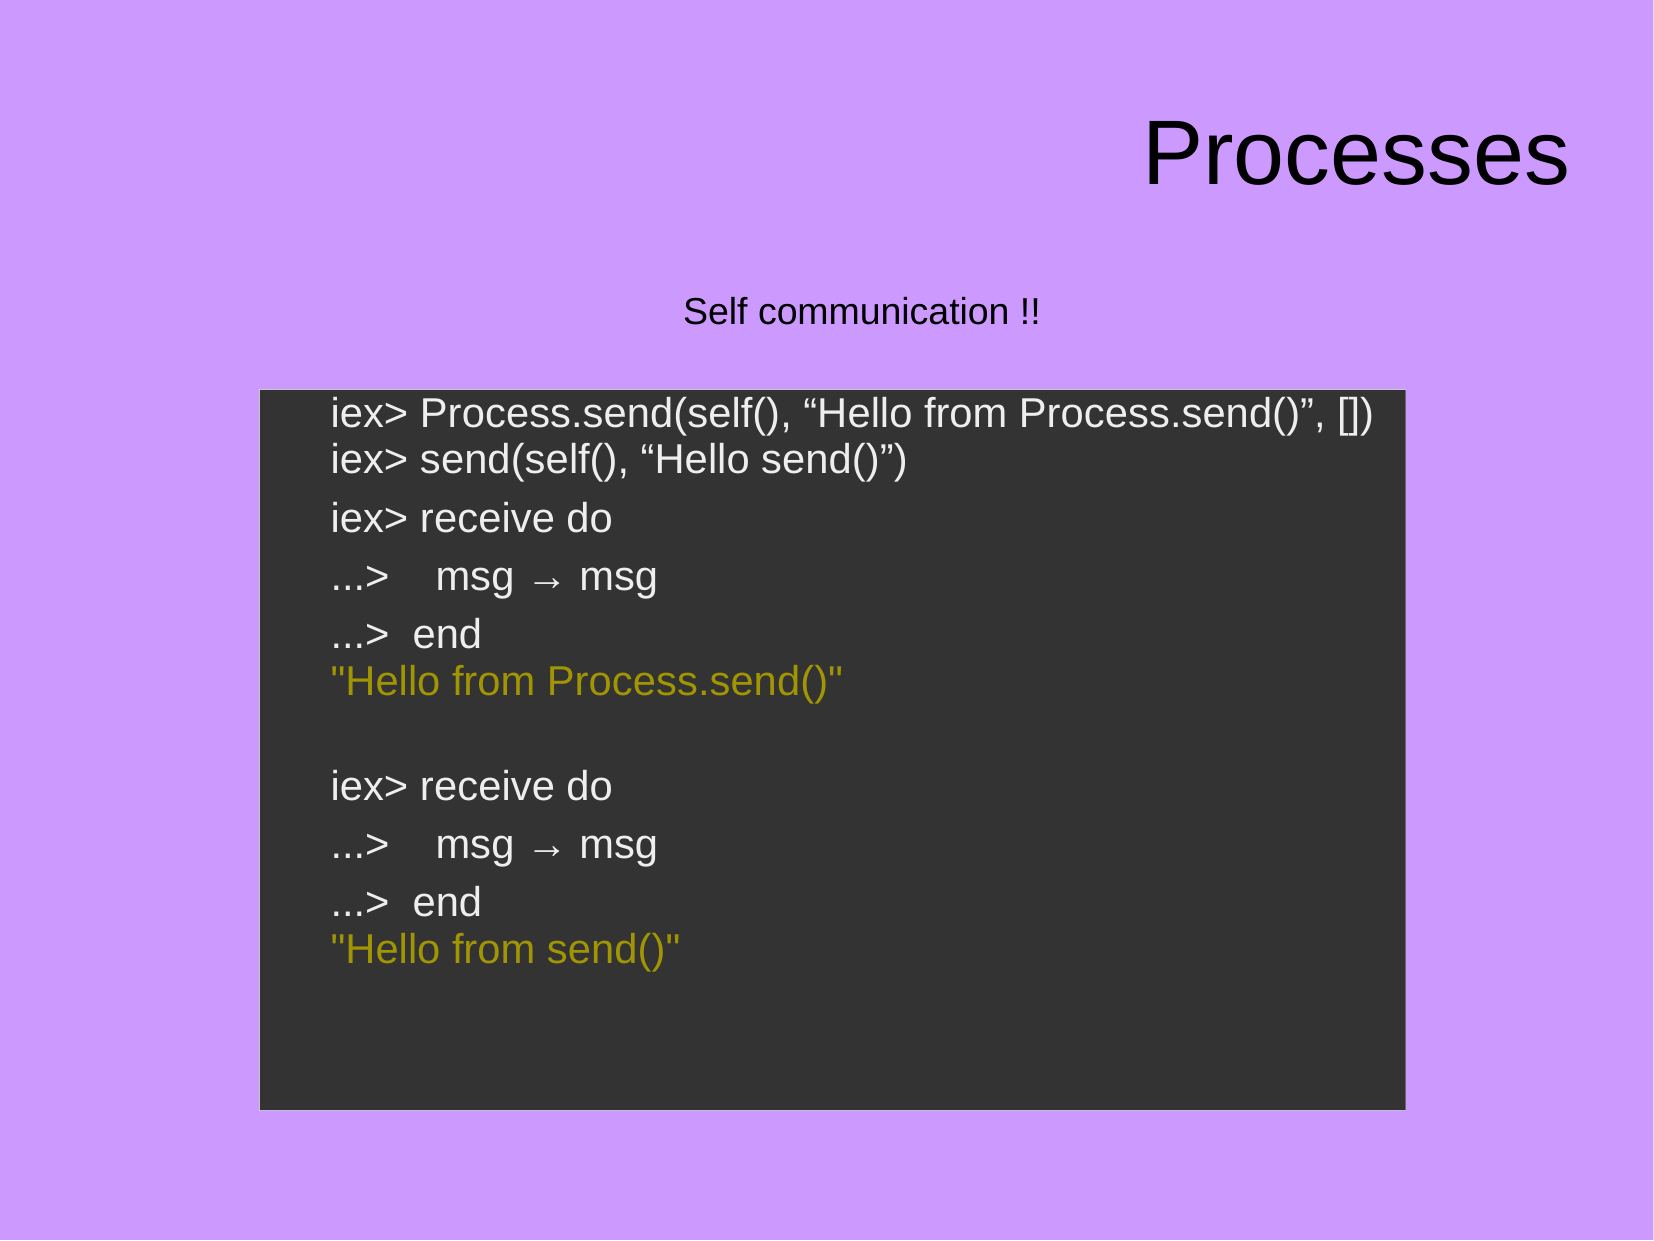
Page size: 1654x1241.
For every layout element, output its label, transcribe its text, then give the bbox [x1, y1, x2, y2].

list Self communication !! [82, 290, 1571, 438]
list iex> Process.send(self(), “Hello from Process.send()”, []) iex> send(self(), “Hello send()”) iex> receive do ...> msg → msg ...> end "Hello from Process.send()" iex> receive do ...> msg → msg ...> end "Hello from send()" [259, 389, 1406, 1111]
title Processes [82, 49, 1571, 257]
